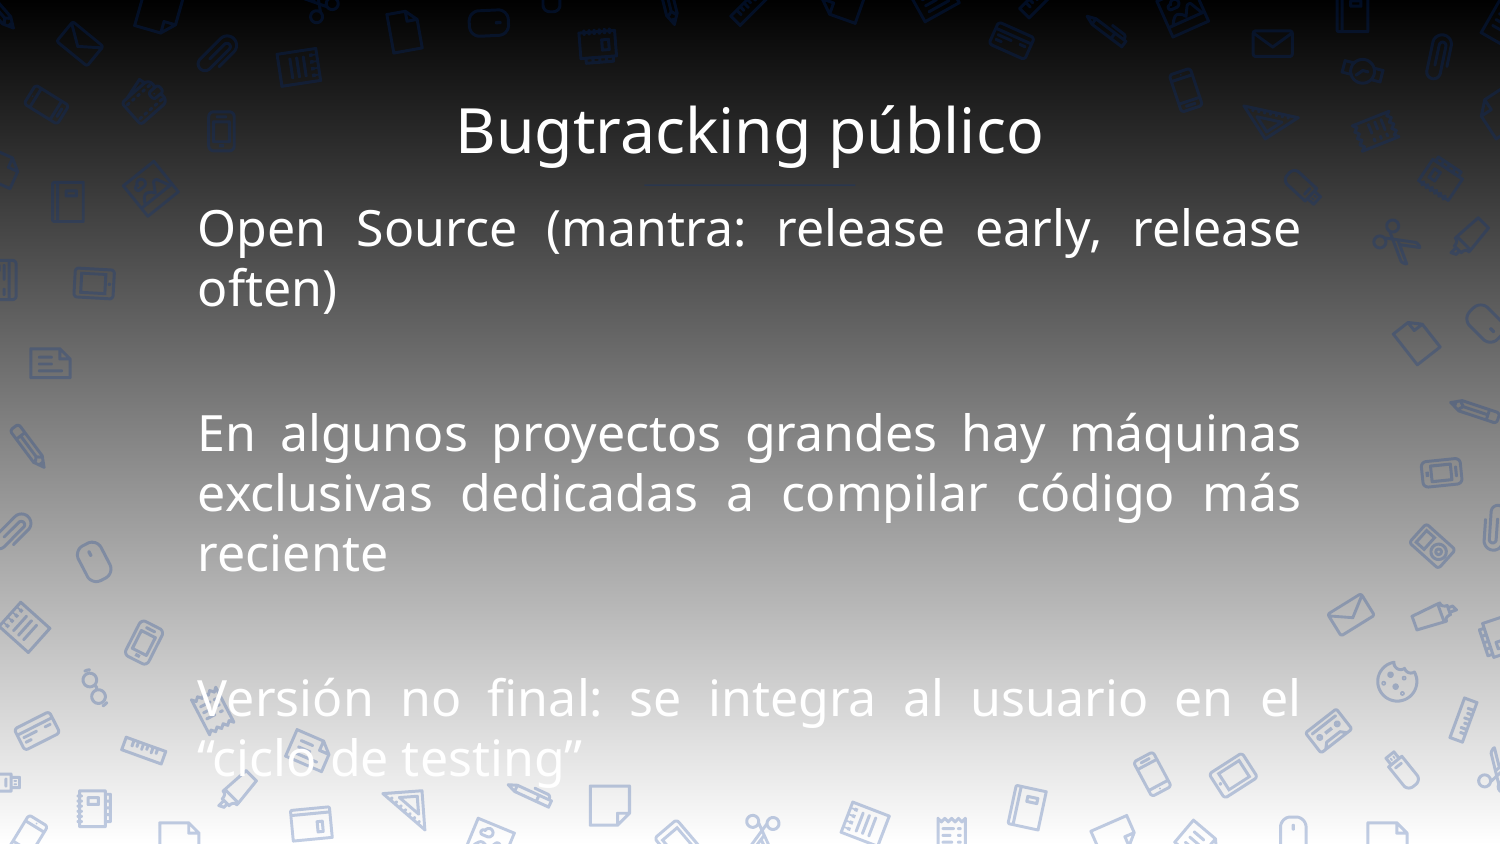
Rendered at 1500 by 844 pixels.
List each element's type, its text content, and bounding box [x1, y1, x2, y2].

title Bugtracking público [182, 58, 1318, 181]
list Open Source (mantra: release early, release often) En algunos proyectos grandes hay máquinas exclusivas dedicadas a compilar código más reciente Versión no final: se integra al usuario en el “ciclo de testing” [182, 181, 1318, 724]
